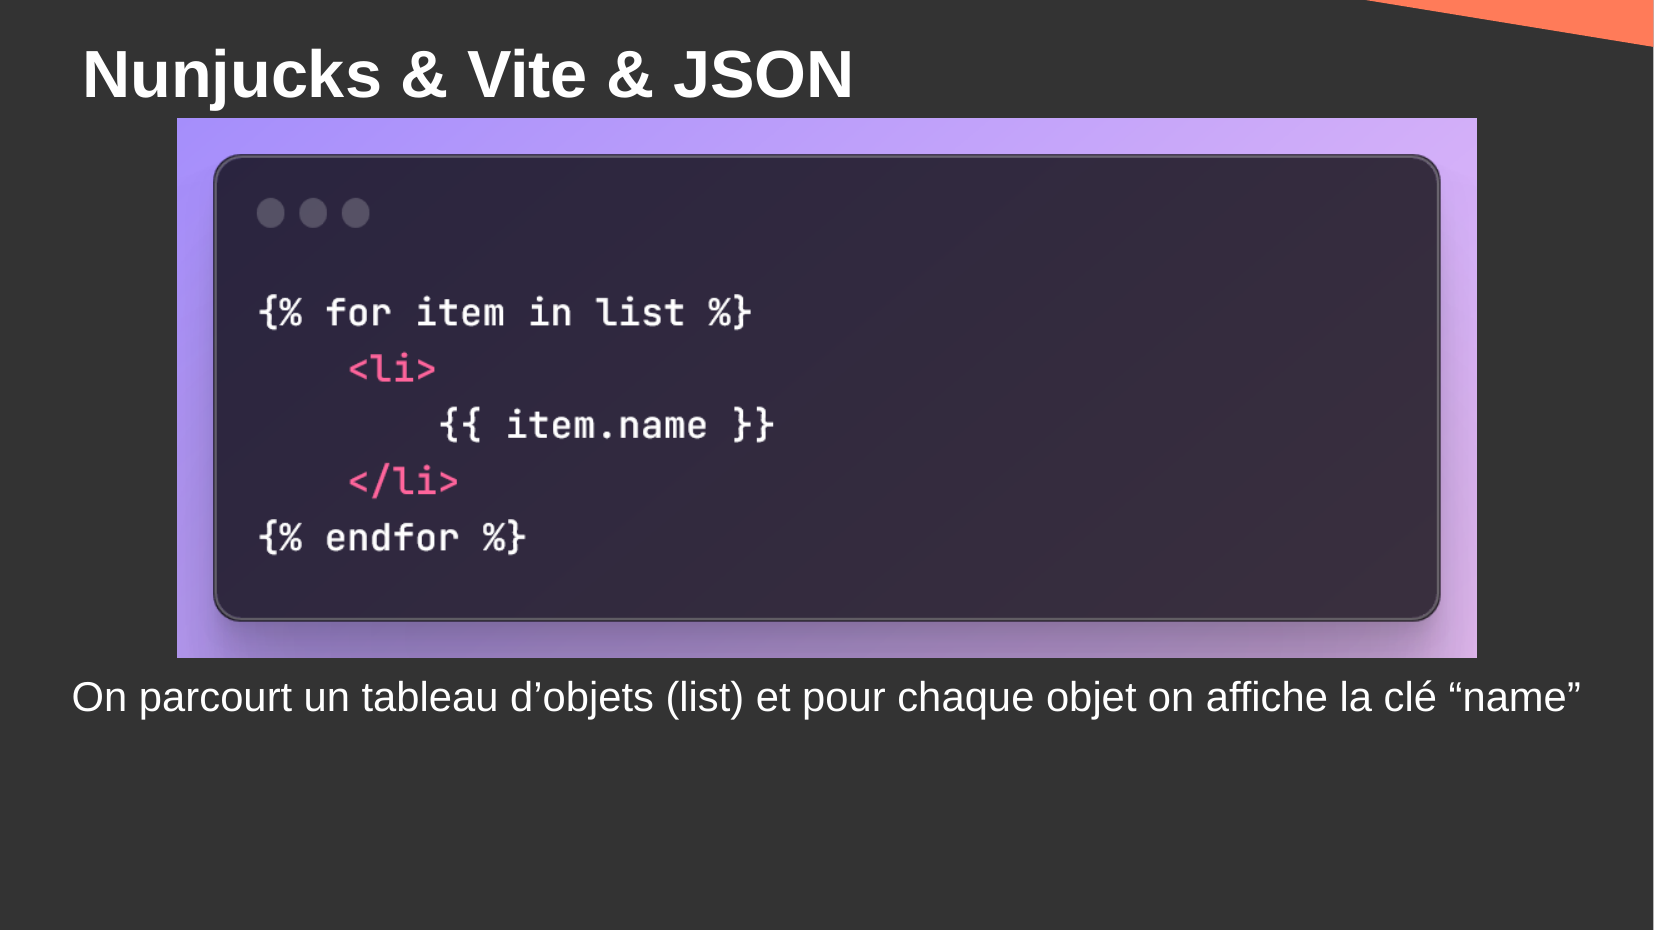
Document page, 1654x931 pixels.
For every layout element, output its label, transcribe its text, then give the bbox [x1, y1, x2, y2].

text_box [1365, 0, 1654, 47]
title Nunjucks & Vite & JSON [82, 37, 1571, 112]
picture [177, 118, 1477, 658]
list On parcourt un tableau d’objets (list) et pour chaque objet on affiche la clé “name” [64, 673, 1589, 810]
